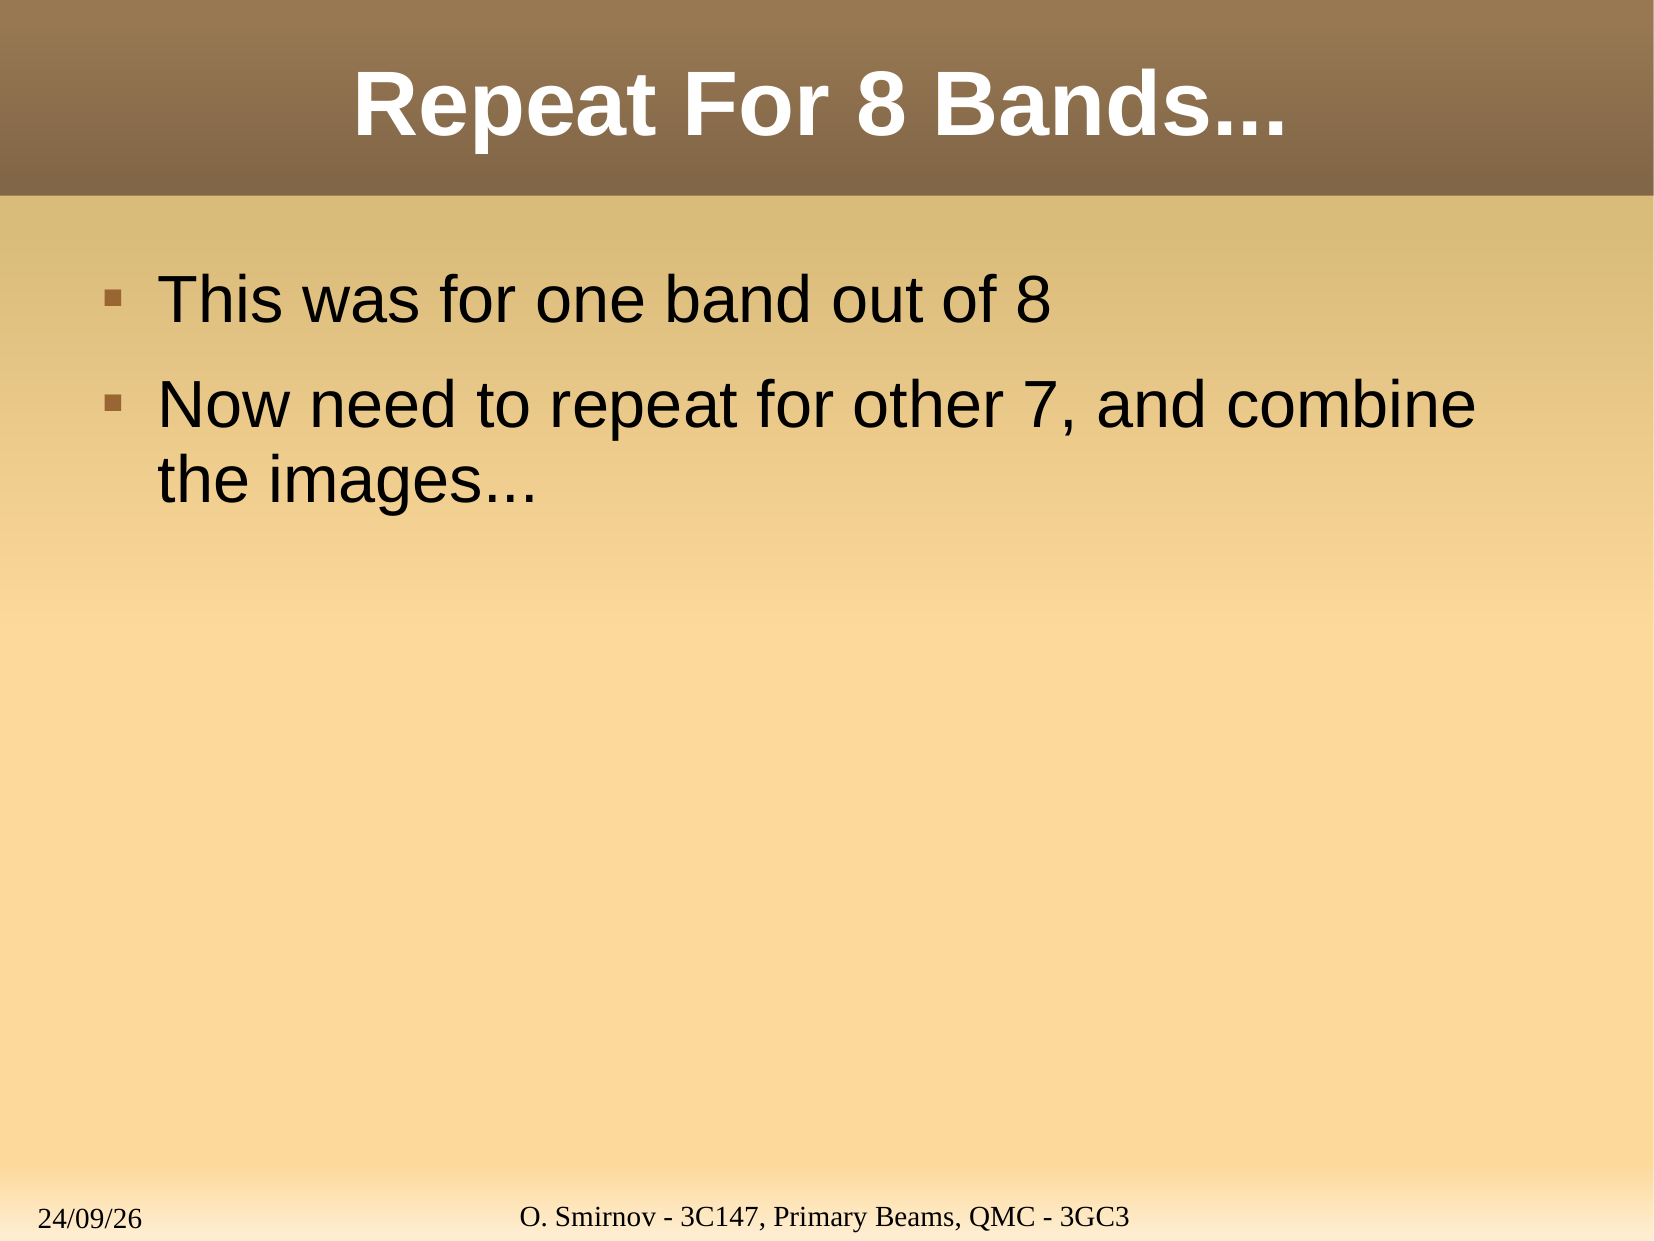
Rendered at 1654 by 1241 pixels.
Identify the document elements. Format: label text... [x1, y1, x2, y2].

list This was for one band out of 8 Now need to repeat for other 7, and combine the images... [86, 262, 1576, 1081]
picture [0, 0, 1654, 1241]
title Repeat For 8 Bands... [76, 0, 1565, 208]
